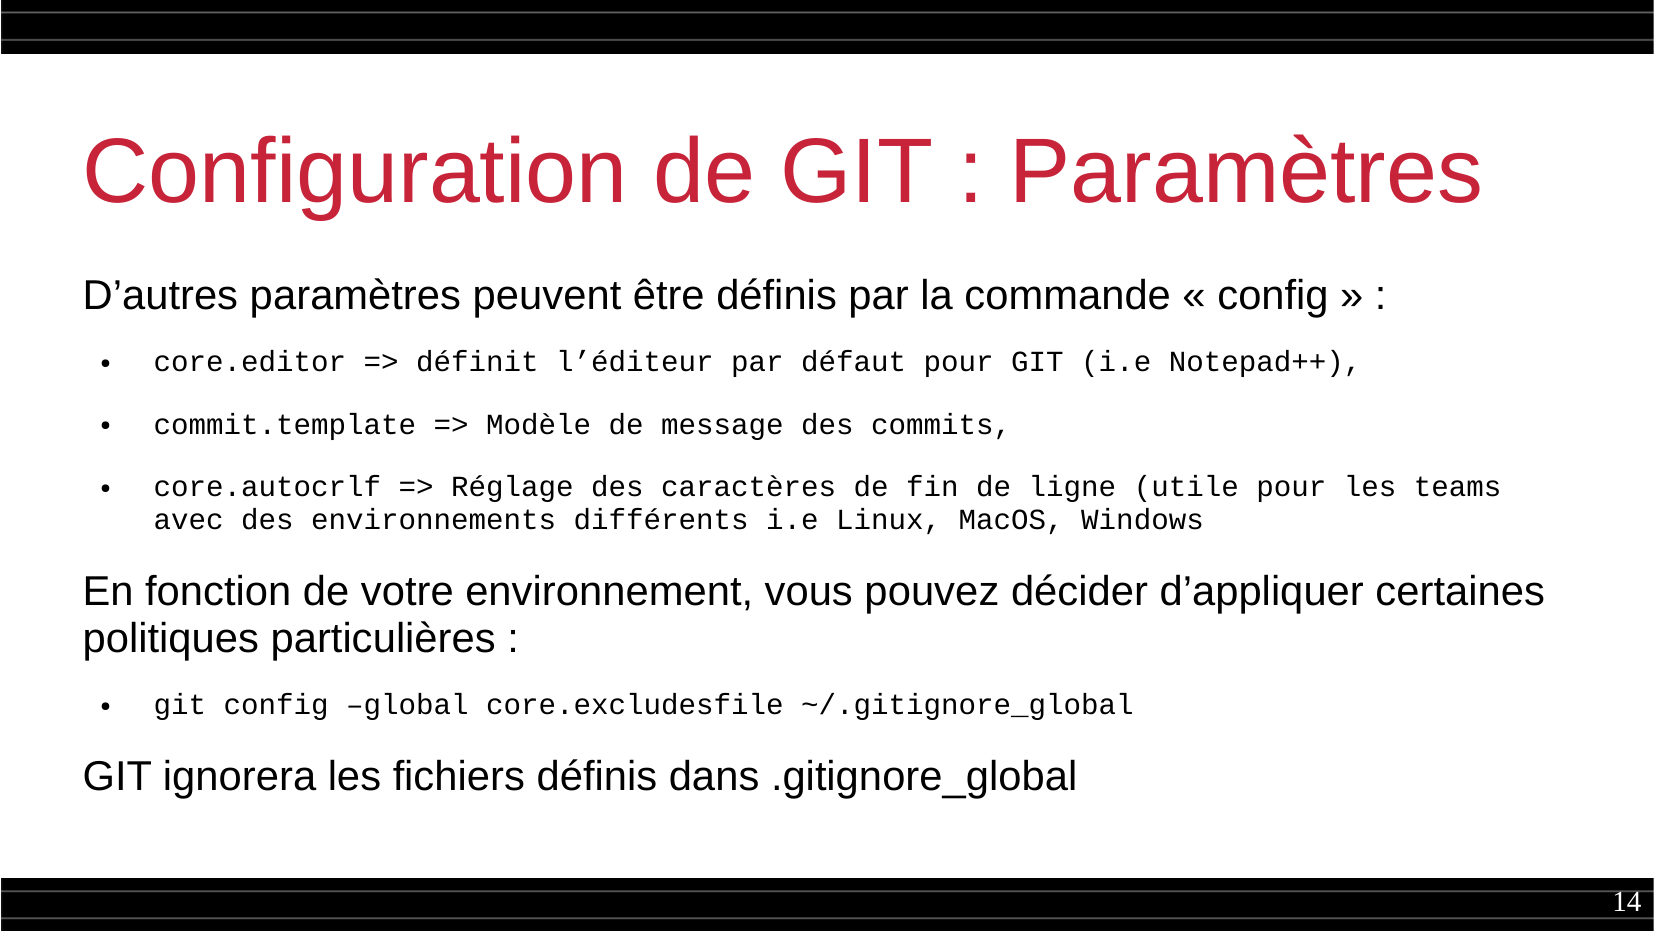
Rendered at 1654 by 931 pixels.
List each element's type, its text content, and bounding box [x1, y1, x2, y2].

list D’autres paramètres peuvent être définis par la commande « config » : core.editor => définit l’éditeur par défaut pour GIT (i.e Notepad++), commit.template => Modèle de message des commits, core.autocrlf => Réglage des caractères de fin de ligne (utile pour les teams avec des environnements différents i.e Linux, MacOS, Windows En fonction de votre environnement, vous pouvez décider d’appliquer certaines politiques particulières : git config –global core.excludesfile ~/.gitignore_global GIT ignorera les fichiers définis dans .gitignore_global [82, 271, 1571, 851]
picture [1, 0, 1654, 54]
title Configuration de GIT : Paramètres [82, 92, 1571, 249]
picture [1, 878, 1654, 931]
